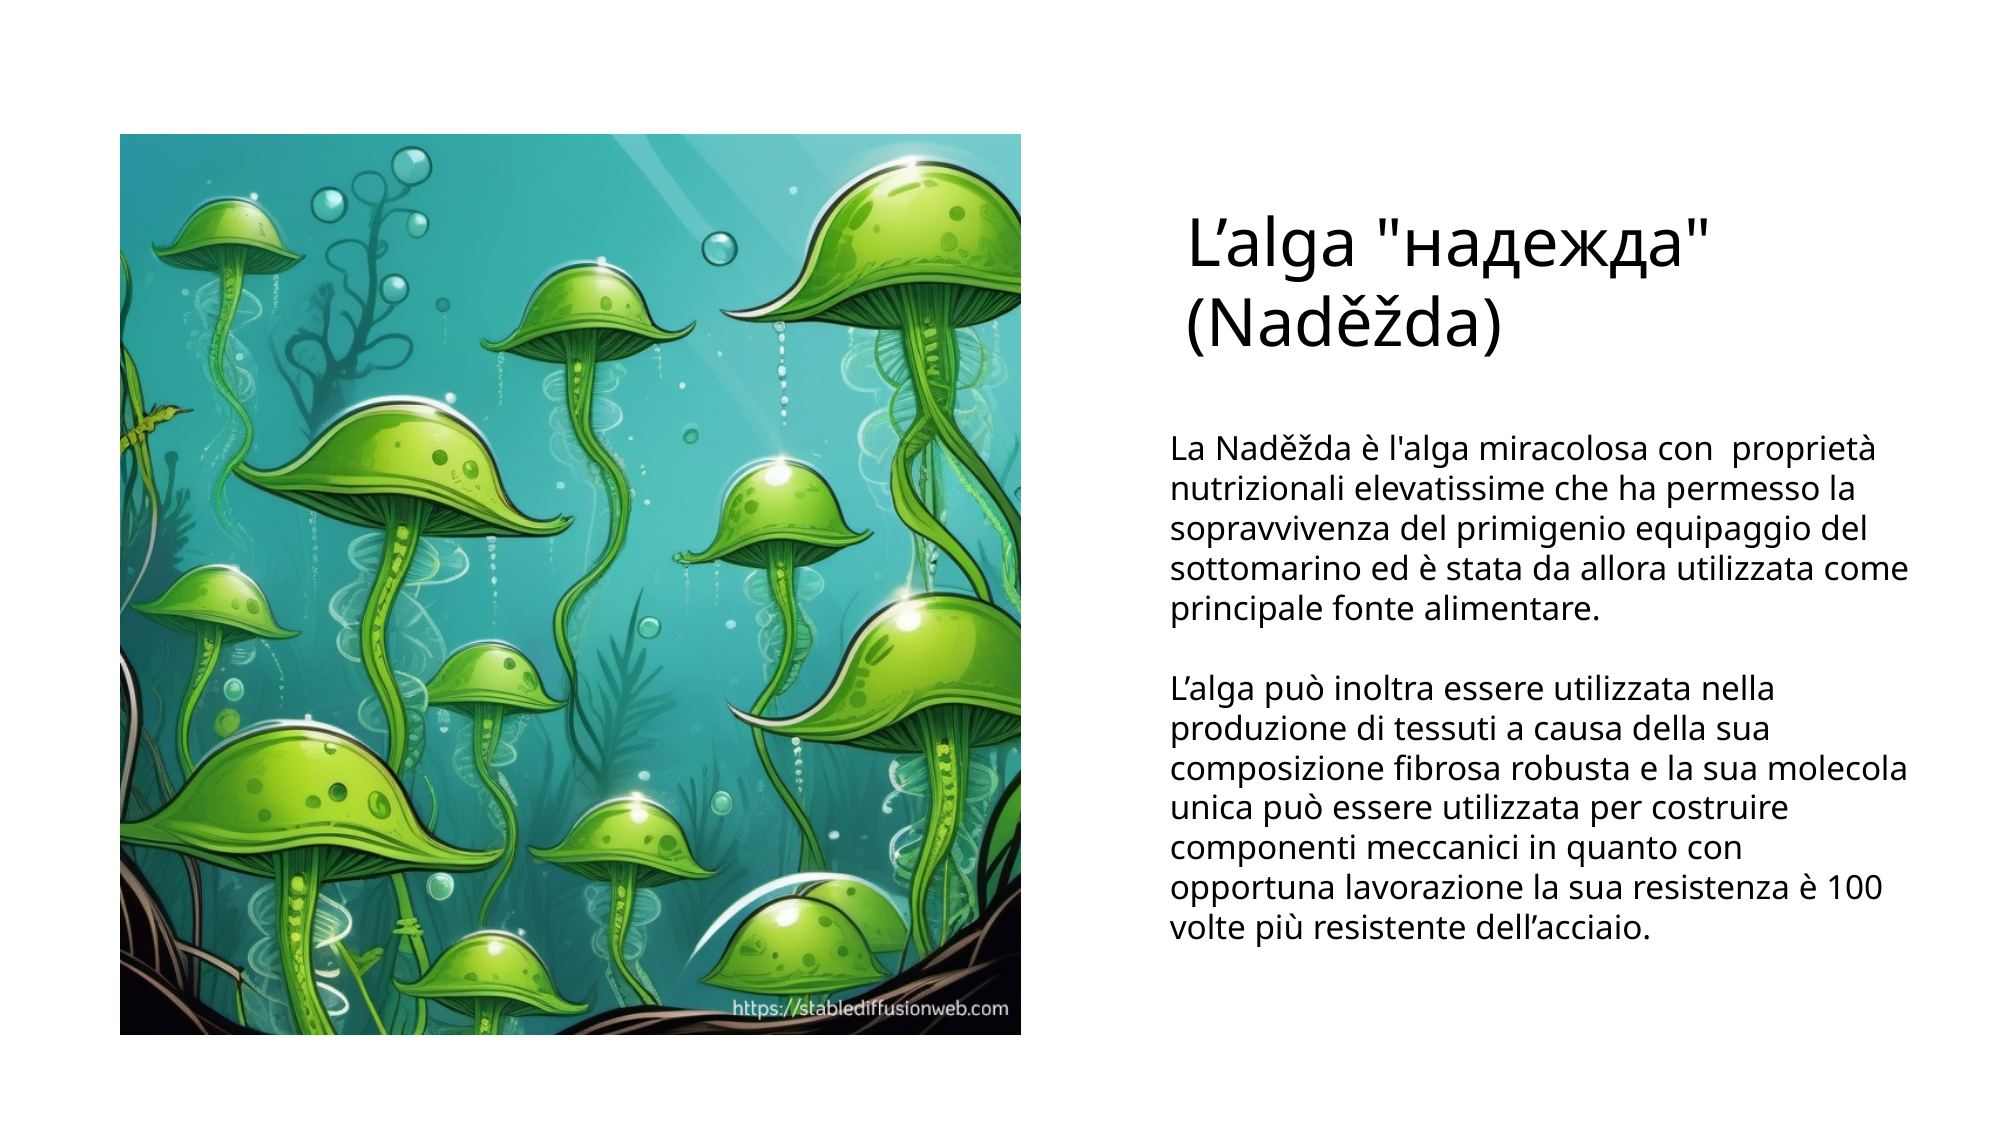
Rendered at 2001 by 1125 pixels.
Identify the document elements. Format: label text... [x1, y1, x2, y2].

picture [120, 134, 1021, 1036]
text_box La Naděžda è l'alga miracolosa con proprietà nutrizionali elevatissime che ha permesso la sopravvivenza del primigenio equipaggio del sottomarino ed è stata da allora utilizzata come principale fonte alimentare. L’alga può inoltra essere utilizzata nella produzione di tessuti a causa della sua composizione fibrosa robusta e la sua molecola unica può essere utilizzata per costruire componenti meccanici in quanto con opportuna lavorazione la sua resistenza è 100 volte più resistente dell’acciaio. [1154, 419, 1933, 954]
text_box L’alga "надежда" (Naděžda) [1171, 191, 1966, 367]
